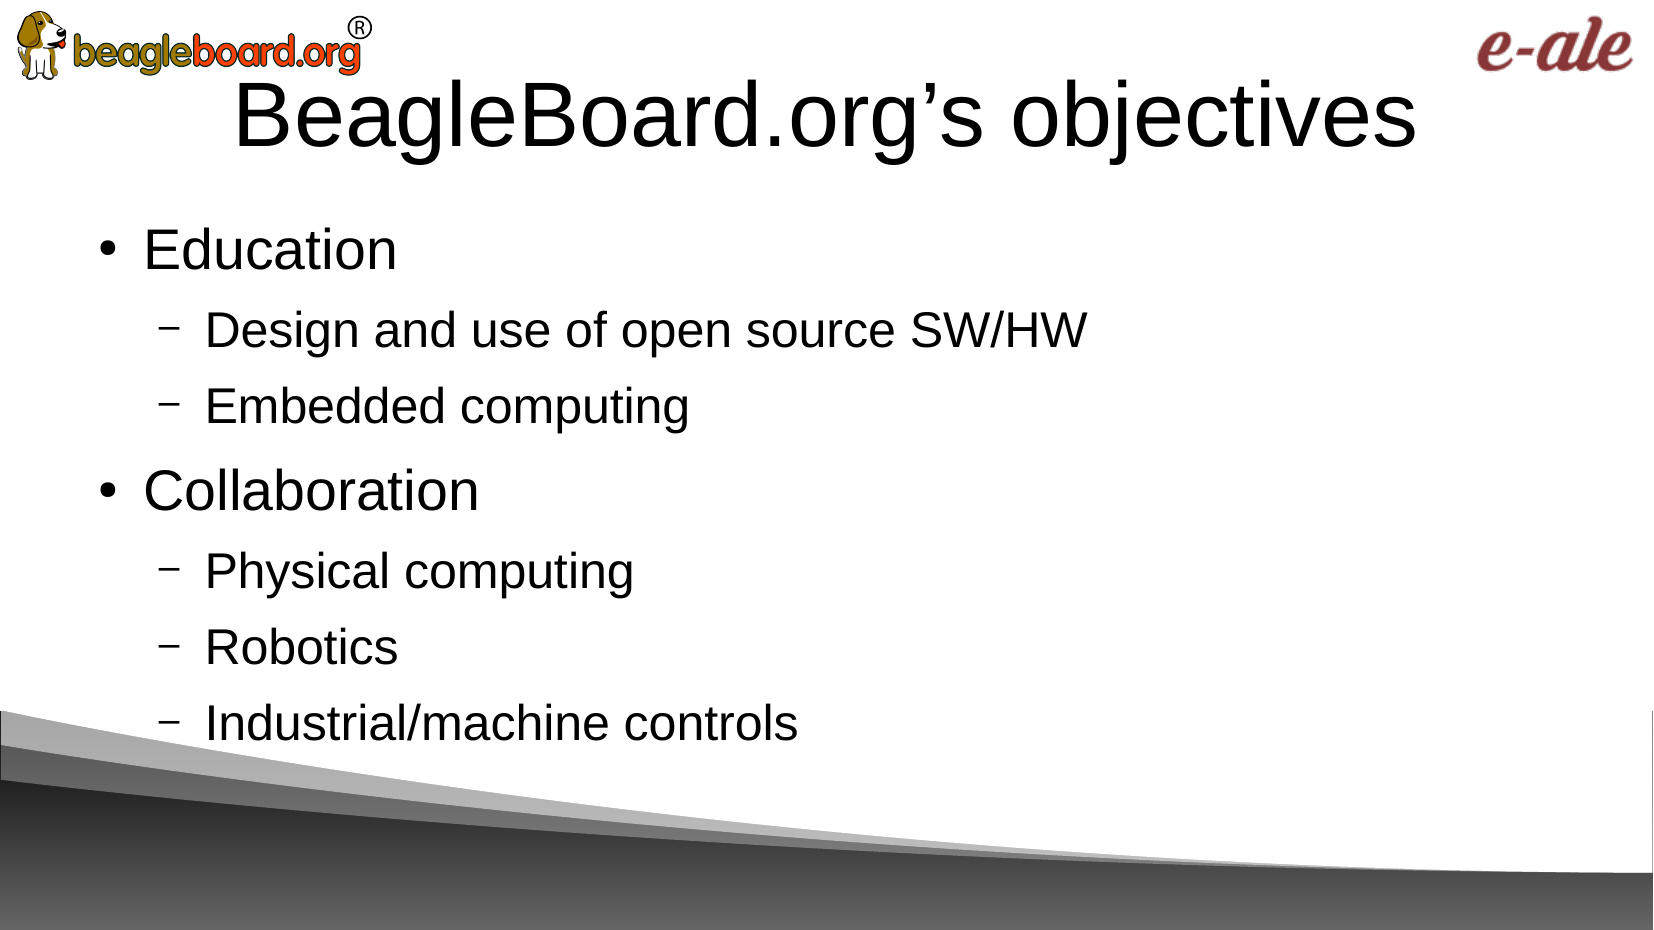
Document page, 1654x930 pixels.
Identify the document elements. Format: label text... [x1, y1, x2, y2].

picture [1475, 14, 1636, 74]
list Education Design and use of open source SW/HW Embedded computing Collaboration Physical computing Robotics Industrial/machine controls [82, 217, 1571, 757]
picture [17, 11, 372, 80]
title BeagleBoard.org’s objectives [82, 37, 1571, 193]
